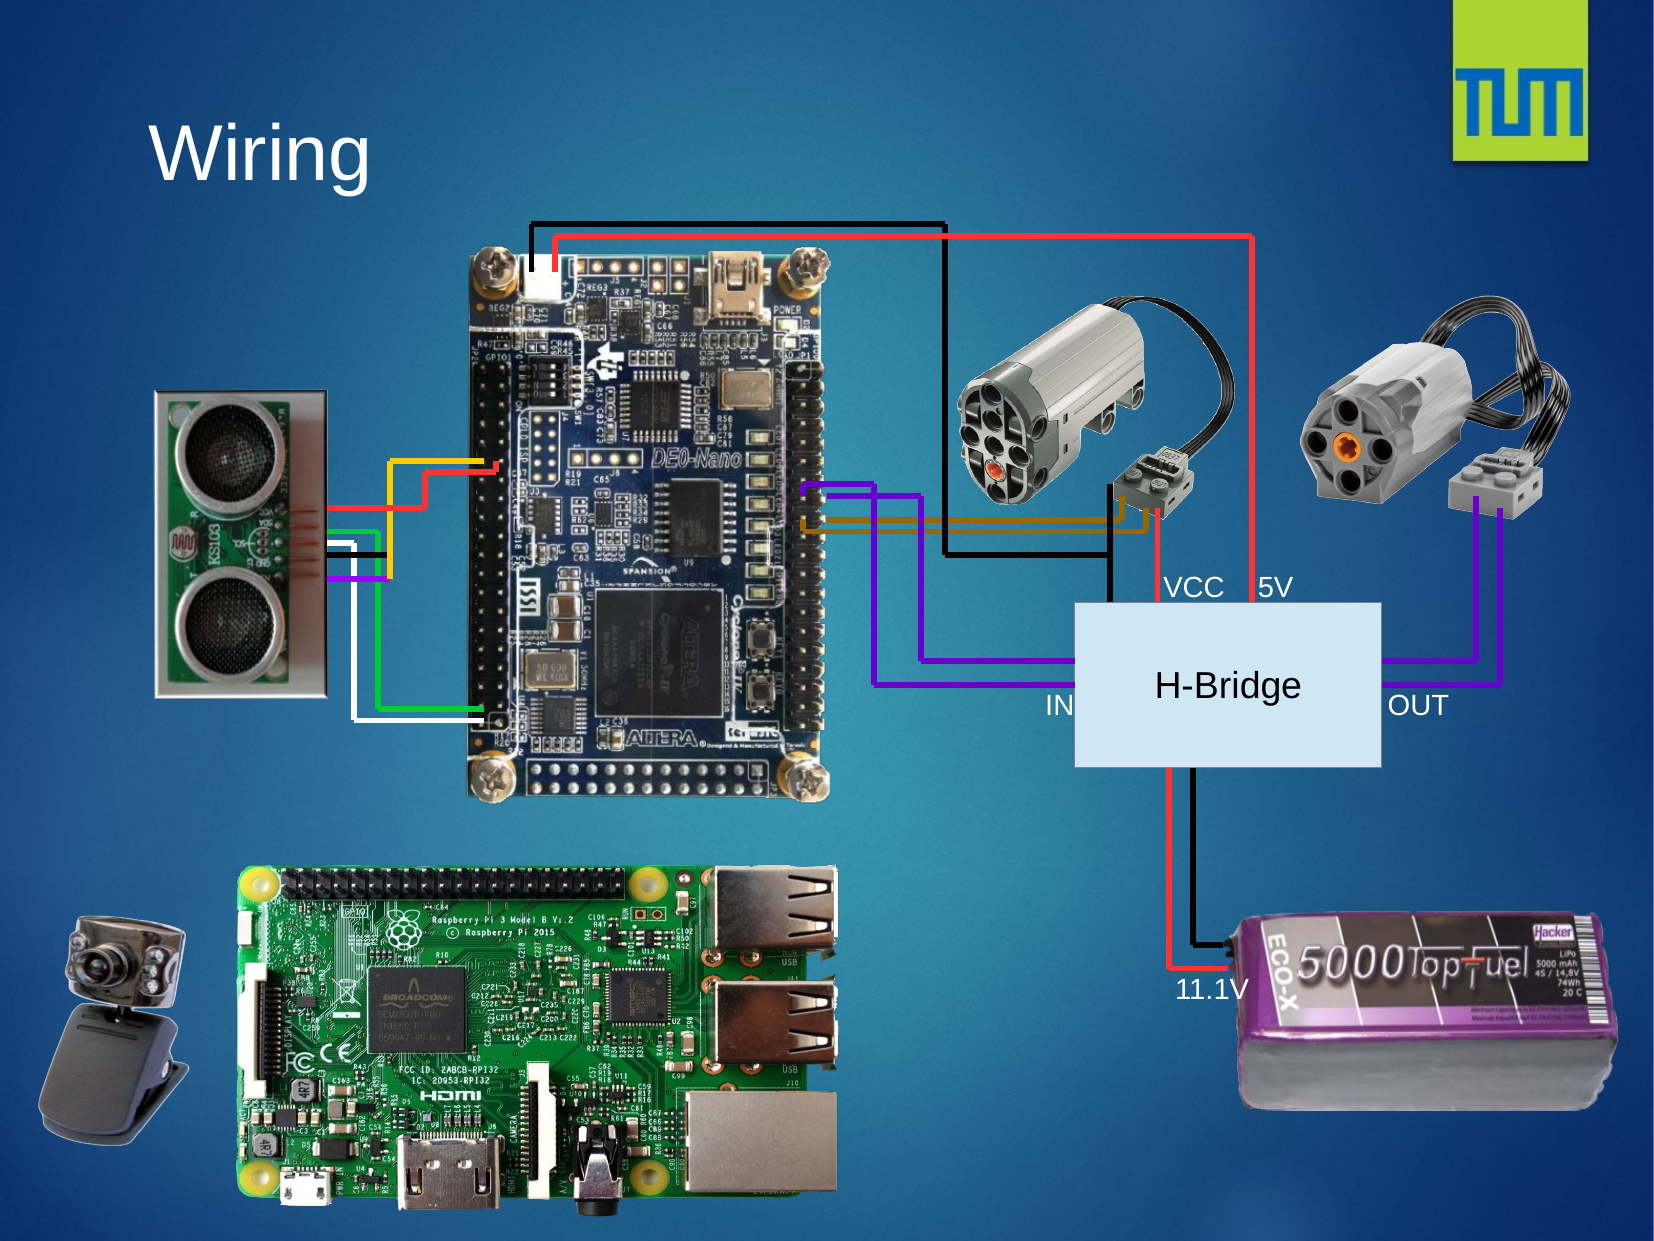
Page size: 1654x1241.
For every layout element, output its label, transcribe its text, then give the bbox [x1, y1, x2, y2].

text_box IN [1027, 678, 1158, 733]
text_box 11.1V [1157, 962, 1288, 1016]
picture [0, 0, 1654, 1241]
text_box VCC [1145, 560, 1240, 615]
text_box 5V [1240, 560, 1371, 615]
text_box H-Bridge [1074, 602, 1382, 768]
text_box OUT [1370, 678, 1501, 733]
